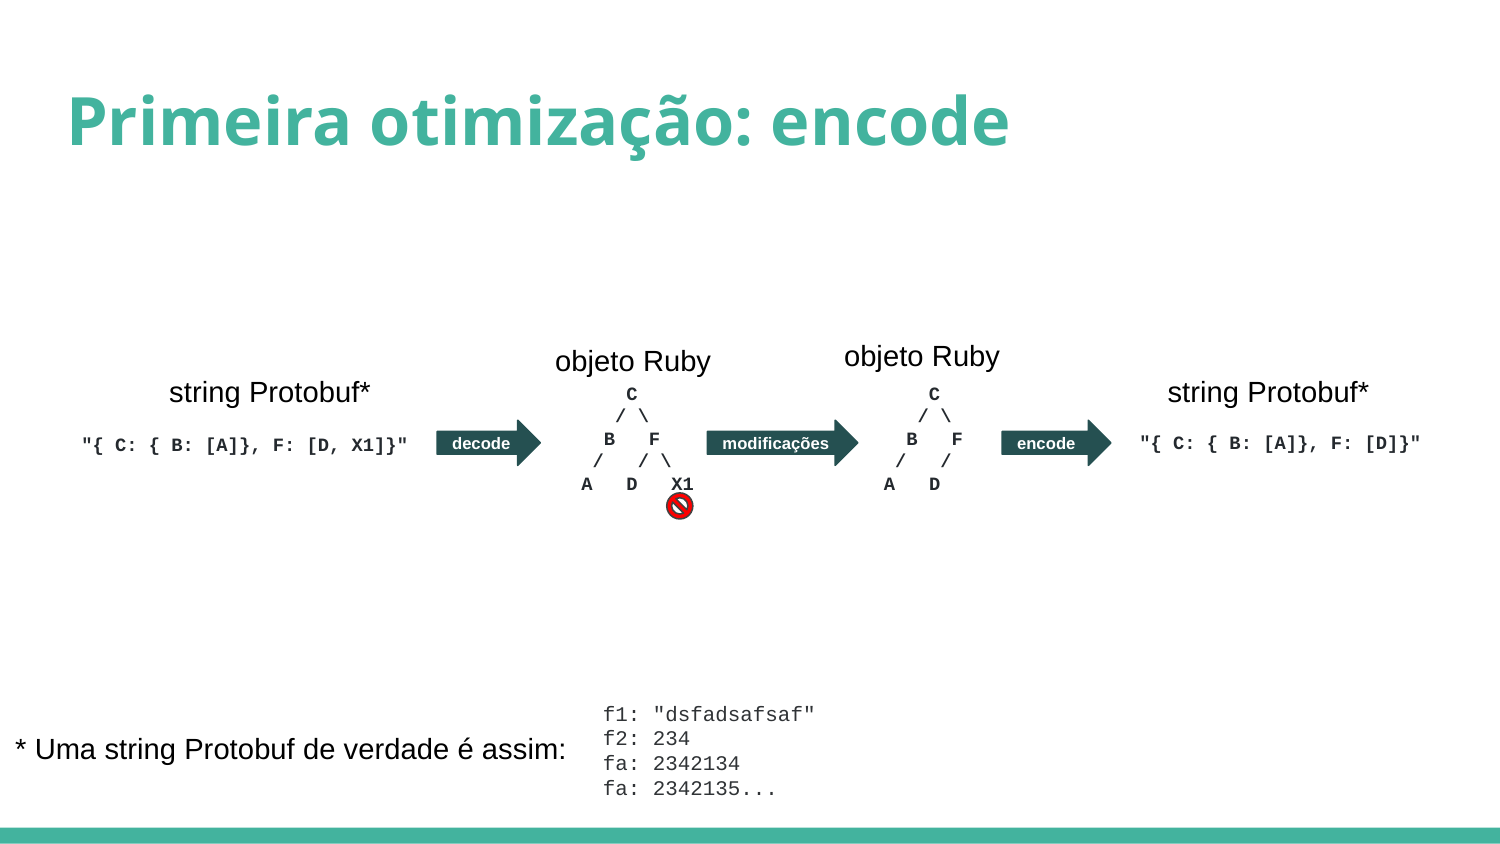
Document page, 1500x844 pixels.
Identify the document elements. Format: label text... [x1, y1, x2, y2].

list "{ C: { B: [A]}, F: [D, X1]}" [66, 358, 499, 553]
text_box objeto Ruby [829, 322, 1213, 367]
title Primeira otimização: encode [51, 64, 1449, 167]
text_box C / \ B F / / A D [868, 367, 1015, 519]
text_box objeto Ruby [540, 327, 924, 373]
text_box f1: "dsfadsafsaf" f2: 234 fa: 2342134 fa: 2342135... [575, 668, 877, 844]
text_box * Uma string Protobuf de verdade é assim: [0, 715, 575, 844]
text_box modificações [707, 420, 858, 466]
text_box [666, 492, 693, 519]
text_box string Protobuf* [1152, 358, 1500, 404]
text_box "{ C: { B: [A]}, F: [D]}" [1124, 367, 1438, 530]
text_box encode [1002, 420, 1111, 466]
text_box decode [437, 420, 541, 466]
text_box C / \ B F / / \ A D X1 [566, 373, 713, 519]
text_box string Protobuf* [154, 358, 538, 404]
